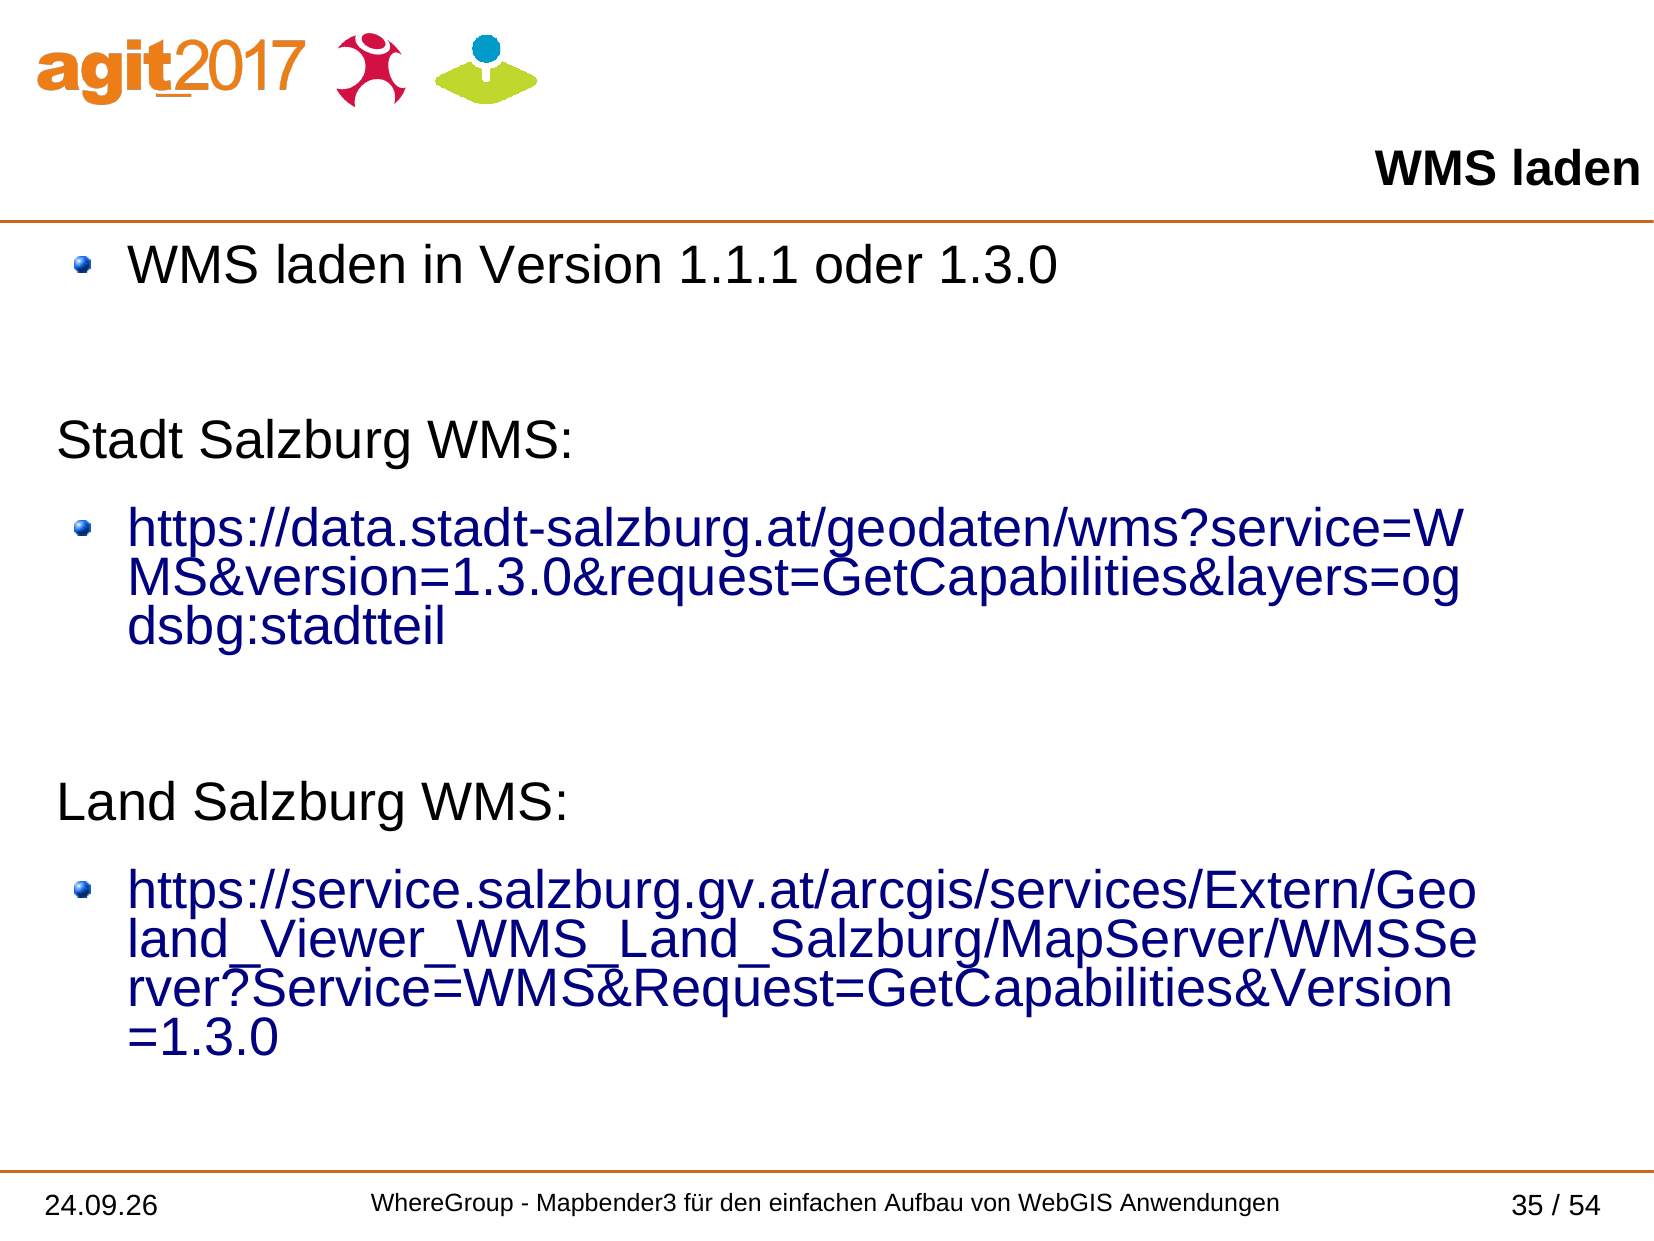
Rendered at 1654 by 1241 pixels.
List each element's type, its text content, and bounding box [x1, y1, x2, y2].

picture [435, 35, 538, 104]
title WMS laden [153, 124, 1642, 213]
list WMS laden in Version 1.1.1 oder 1.3.0 Stadt Salzburg WMS: https://data.stadt-salzburg.at/geodaten/wms?service=WMS&version=1.3.0&request=GetCapabilities&layers=ogdsbg:stadtteil Land Salzburg WMS: https://service.salzburg.gv.at/arcgis/services/Extern/Geoland_Viewer_WMS_Land_Salzburg/MapServer/WMSServer?Service=WMS&Request=GetCapabilities&Version=1.3.0 [56, 234, 1483, 1182]
picture [35, 23, 308, 107]
